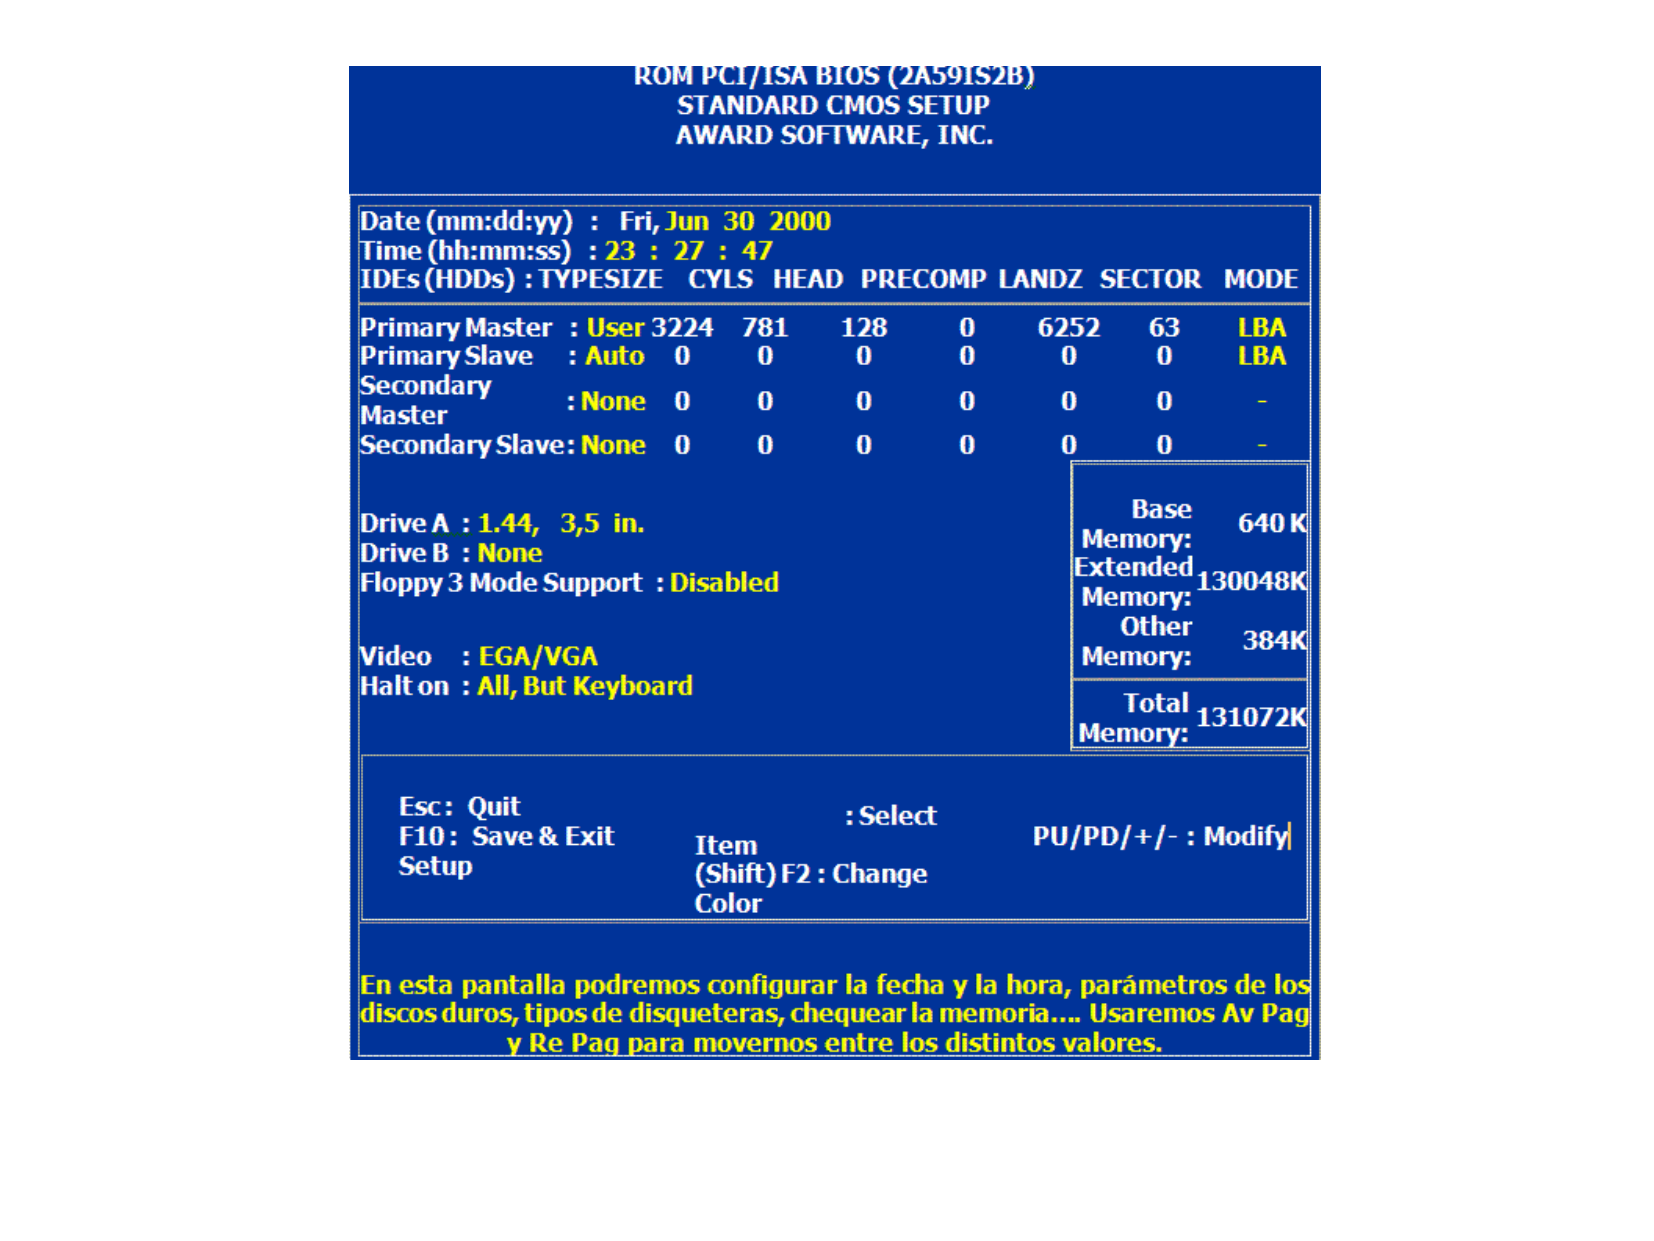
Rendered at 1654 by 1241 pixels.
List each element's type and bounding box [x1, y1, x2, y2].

picture [349, 66, 1321, 1060]
